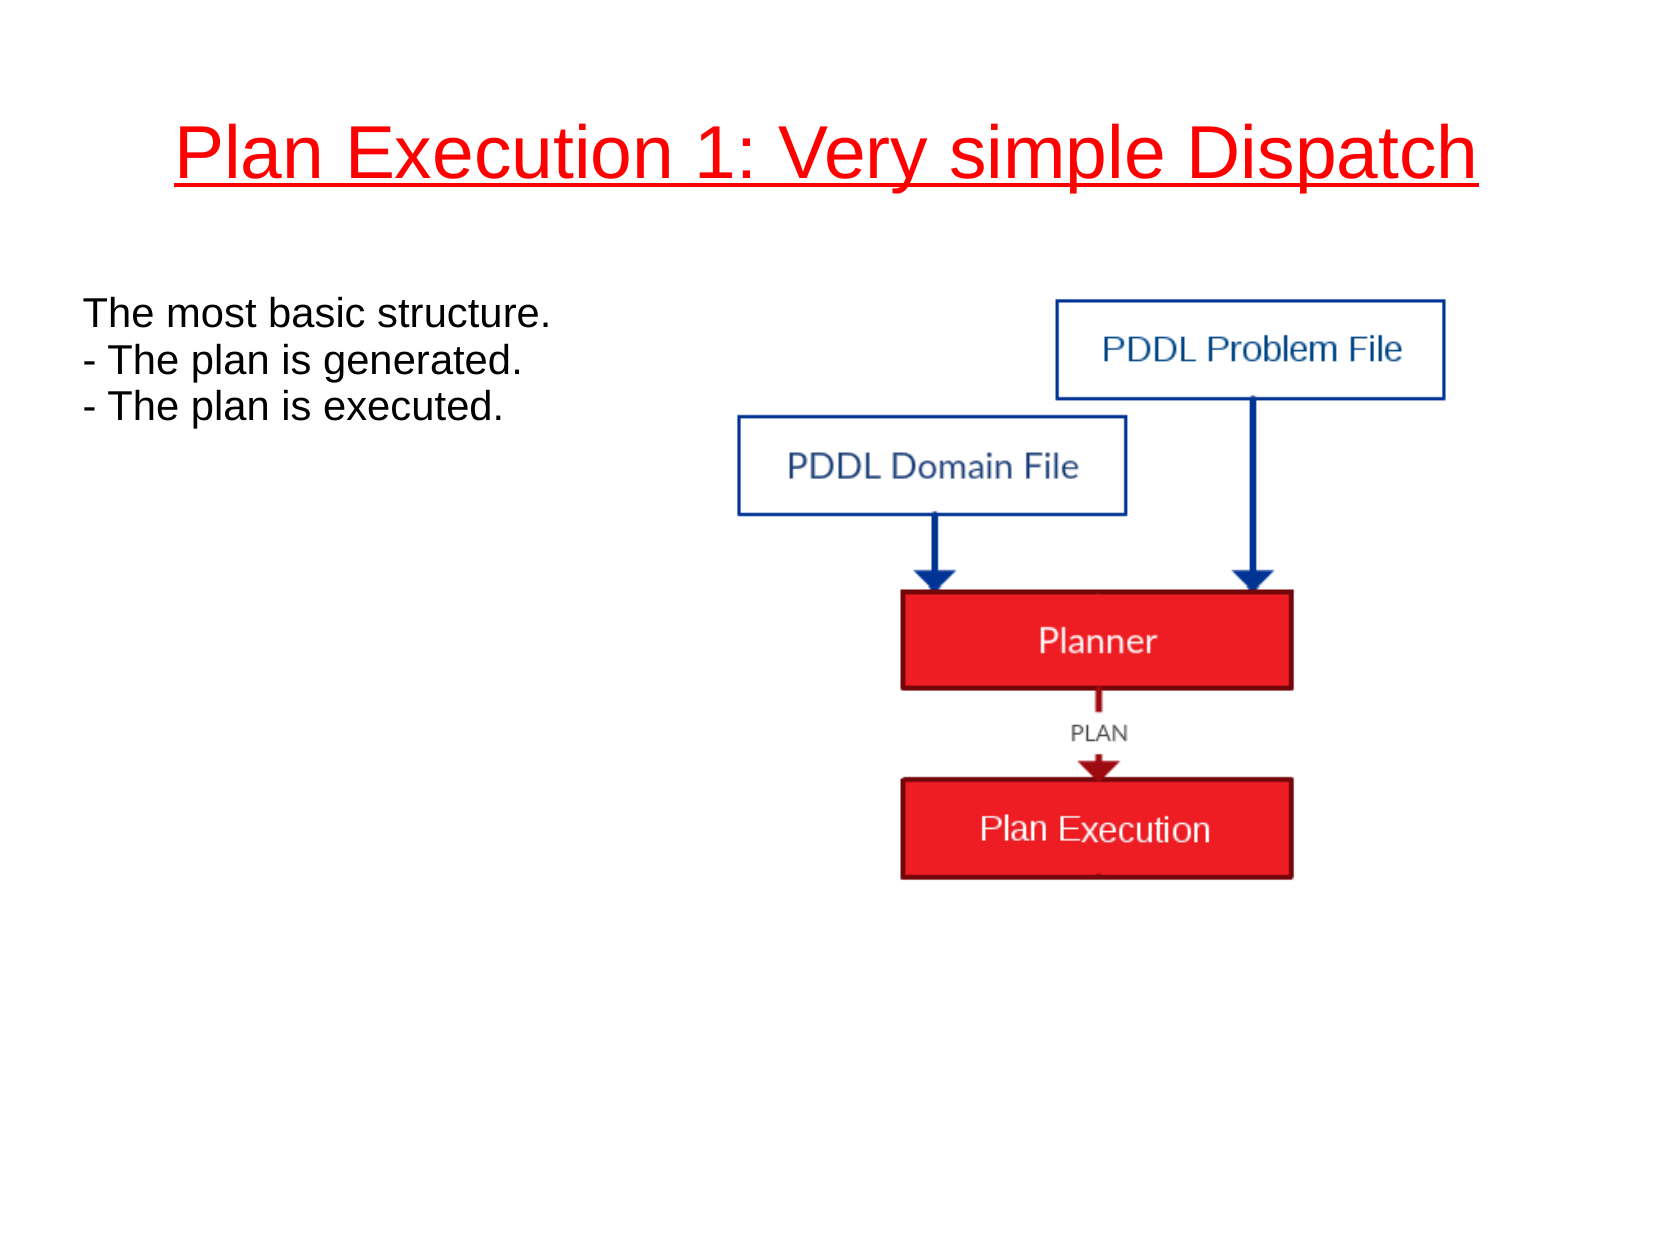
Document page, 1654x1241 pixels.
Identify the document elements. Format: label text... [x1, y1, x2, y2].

subtitle The most basic structure. - The plan is generated. - The plan is executed. [82, 290, 1087, 1010]
picture [723, 280, 1454, 898]
title Plan Execution 1: Very simple Dispatch [82, 49, 1571, 257]
